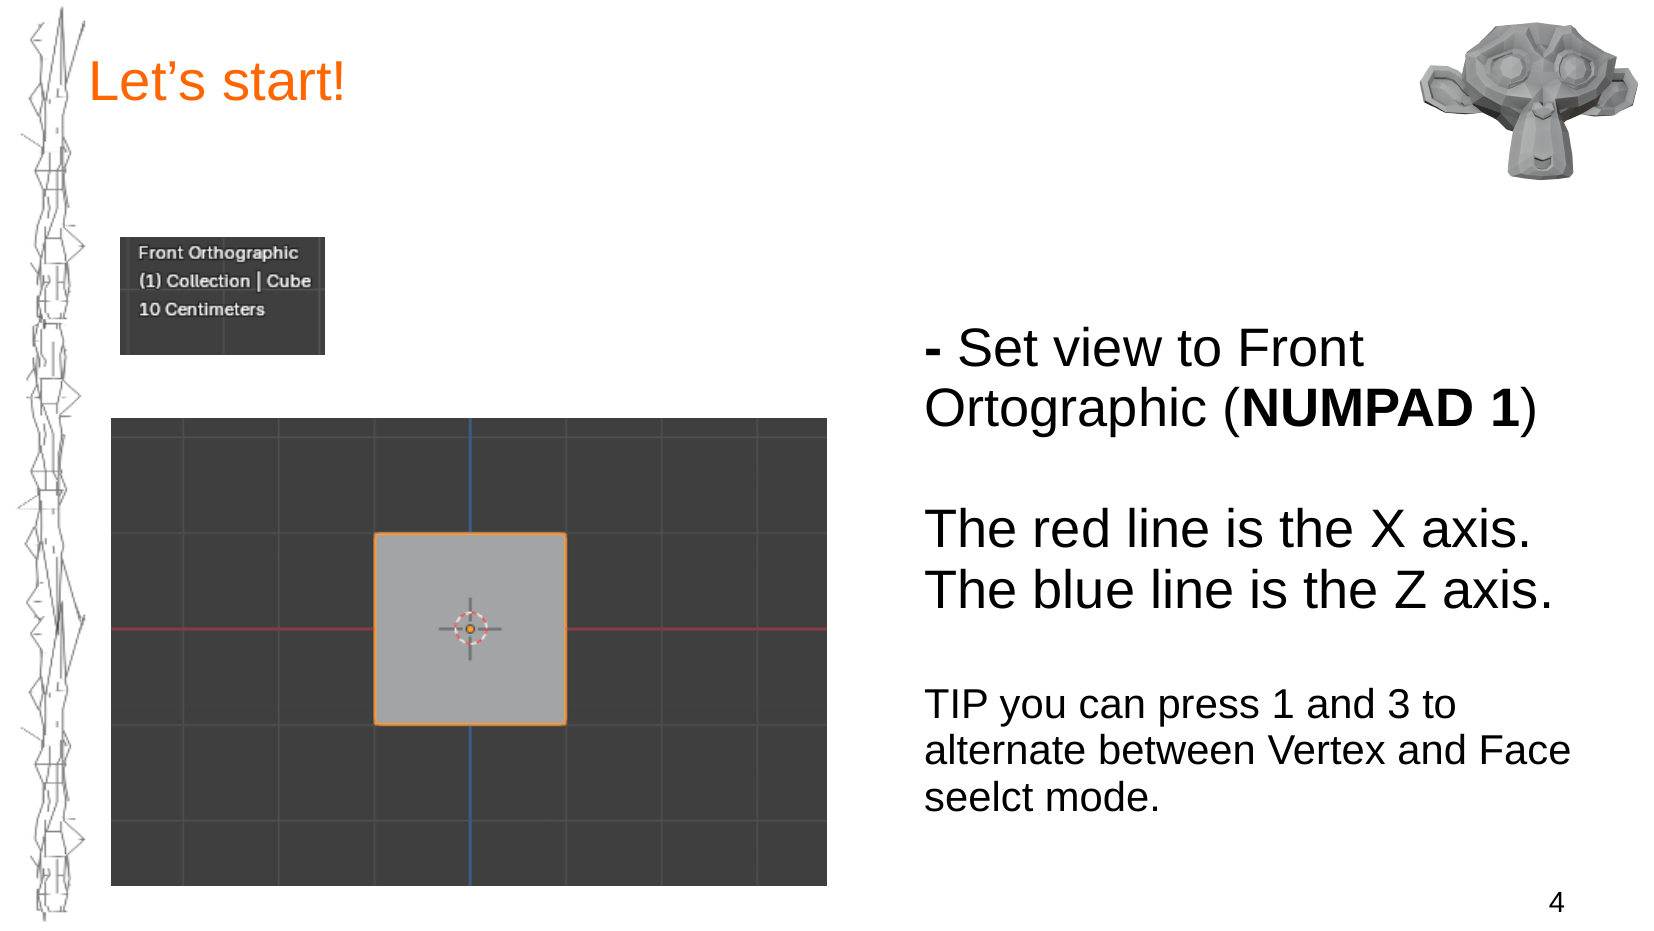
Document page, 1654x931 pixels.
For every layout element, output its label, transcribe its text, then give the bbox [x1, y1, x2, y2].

text_box - Set view to Front Ortographic (NUMPAD 1) The red line is the X axis. The blue line is the Z axis. TIP you can press 1 and 3 to alternate between Vertex and Face seelct mode. [909, 309, 1619, 828]
picture [111, 418, 827, 886]
picture [1411, 11, 1645, 189]
picture [120, 237, 325, 355]
title Let’s start! [88, 29, 1447, 133]
